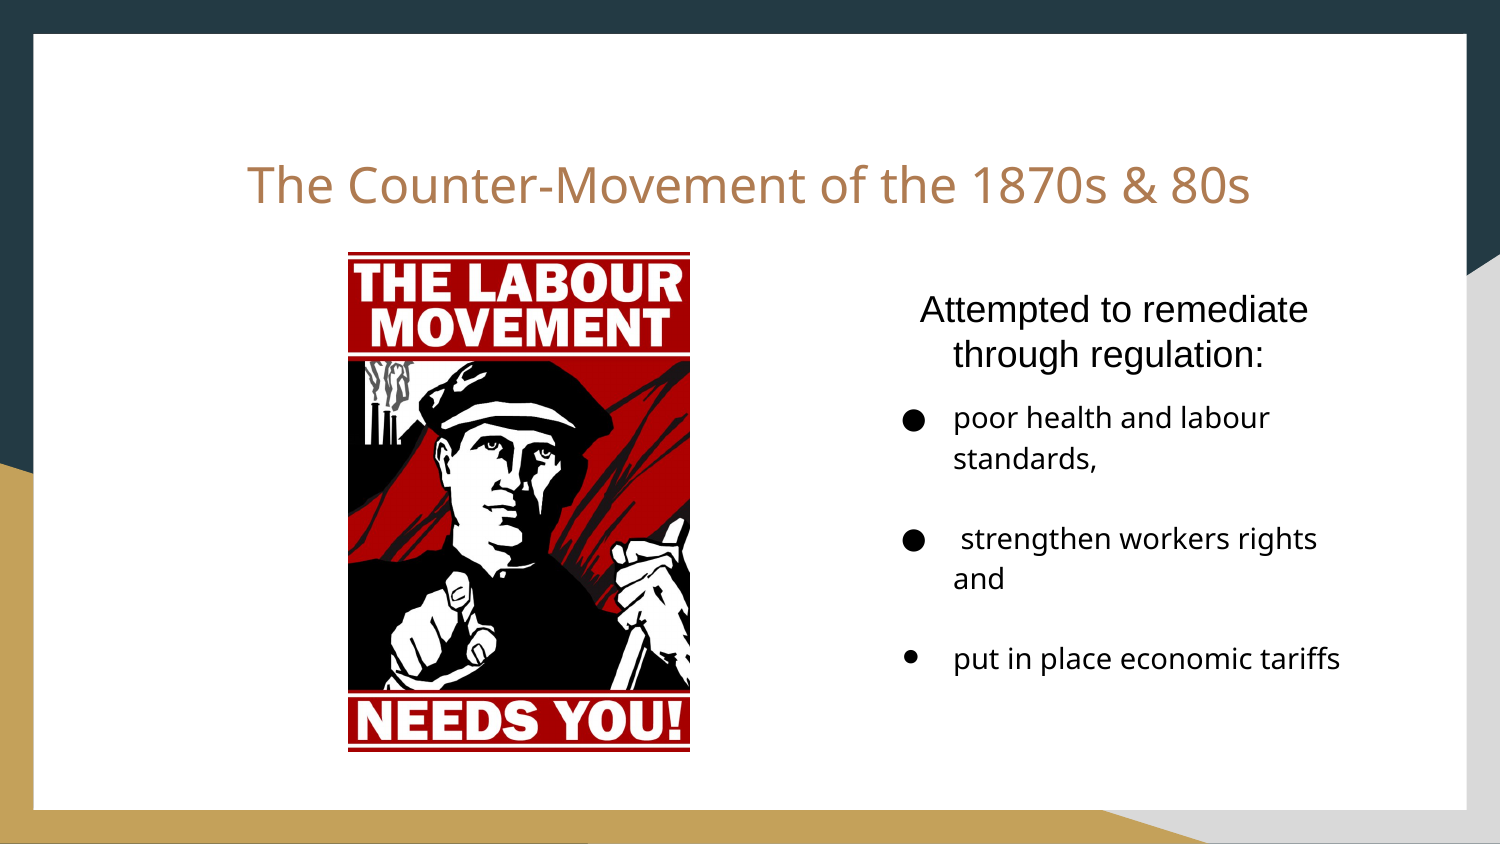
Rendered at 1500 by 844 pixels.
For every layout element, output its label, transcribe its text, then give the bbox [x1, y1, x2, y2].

list poor health and labour standards, strengthen workers rights and put in place economic tariffs [863, 338, 1366, 631]
text_box Attempted to remediate through regulation: [863, 270, 1366, 338]
title The Counter-Movement of the 1870s & 80s [134, 138, 1366, 296]
picture [348, 252, 690, 752]
